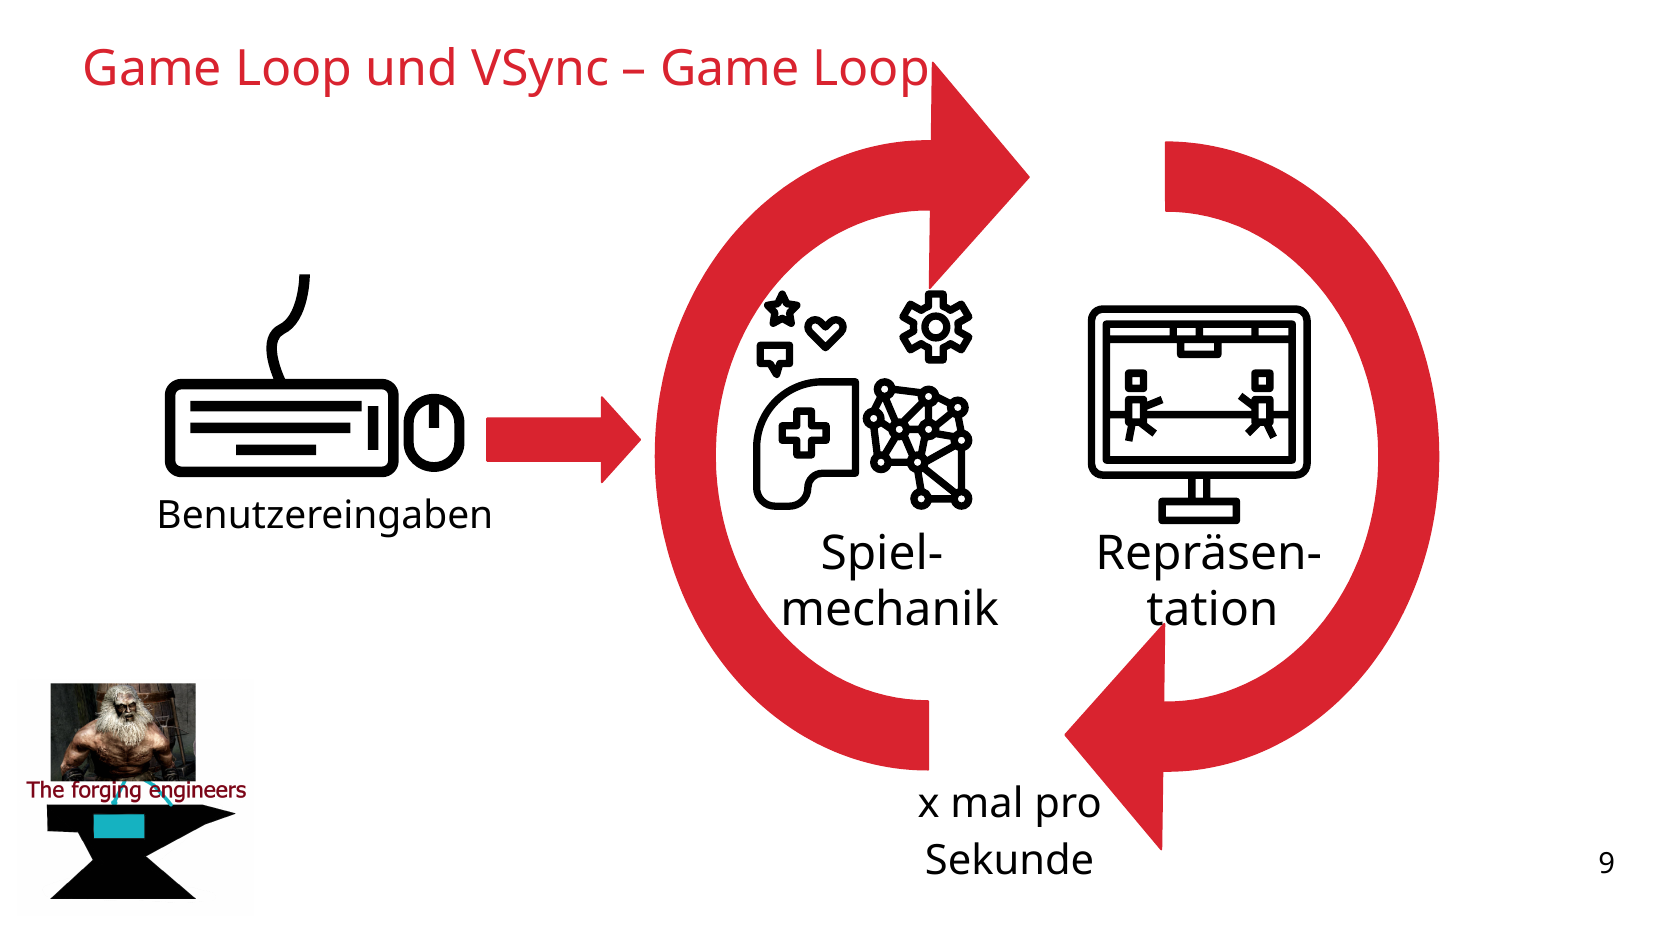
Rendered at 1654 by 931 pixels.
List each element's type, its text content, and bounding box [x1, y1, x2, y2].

picture [17, 56, 1508, 916]
text_box x mal pro Sekunde [885, 773, 1134, 887]
title Game Loop und VSync – Game Loop [82, 37, 1571, 95]
